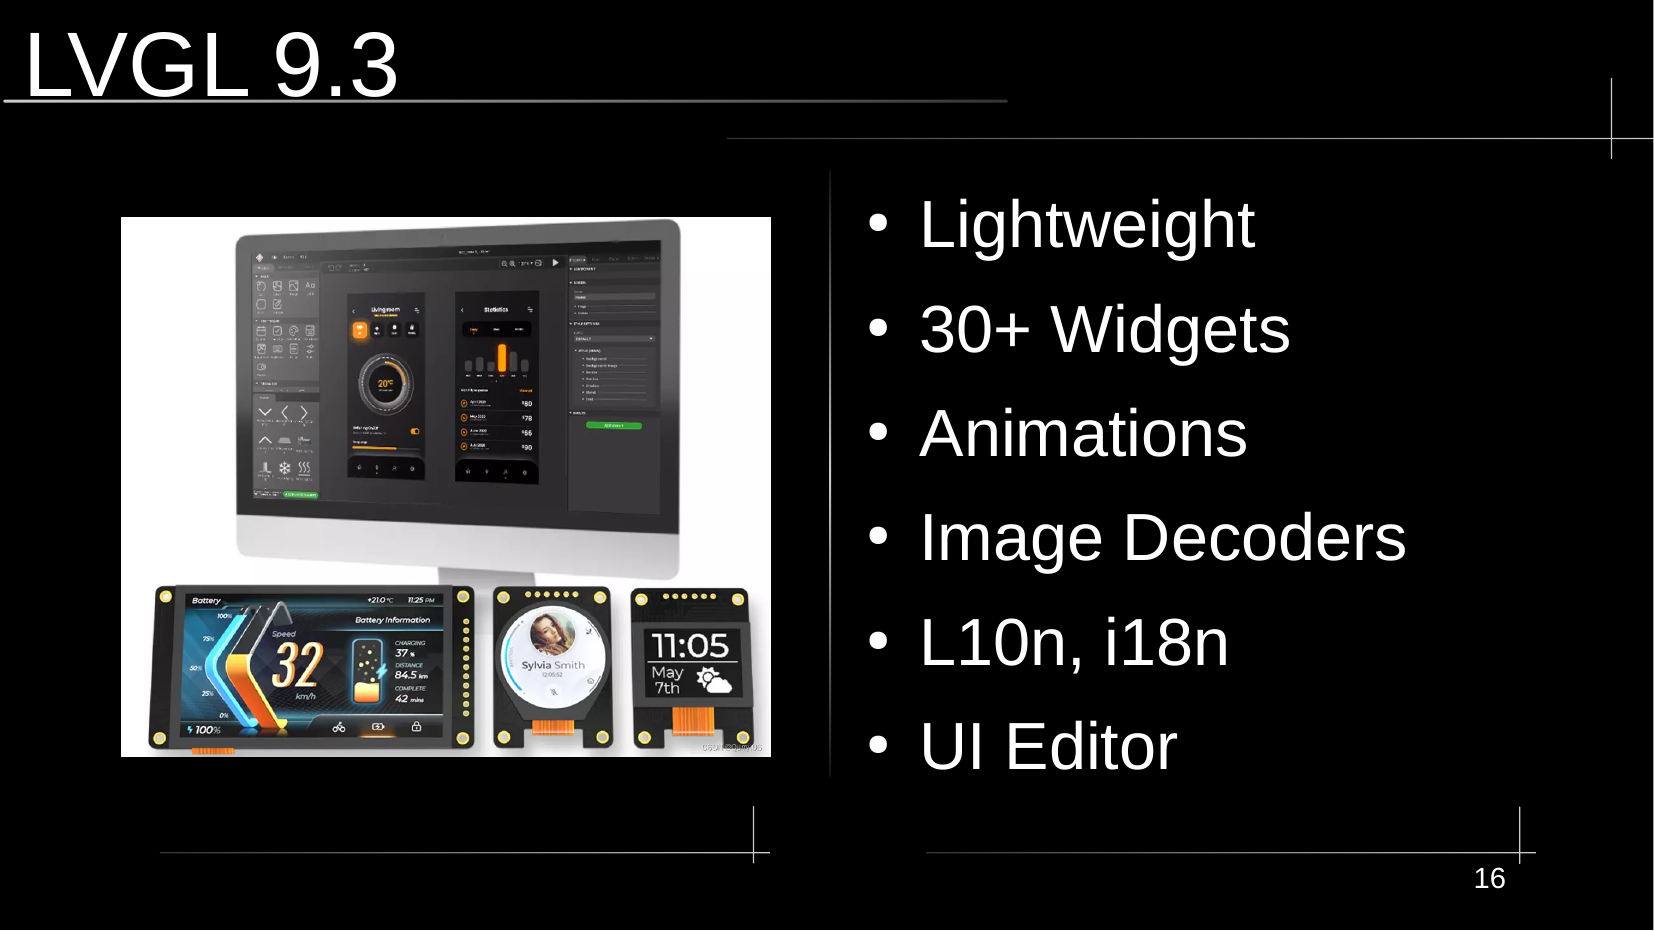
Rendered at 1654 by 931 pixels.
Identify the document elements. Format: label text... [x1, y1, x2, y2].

picture [121, 217, 771, 758]
list Lightweight 30+ Widgets Animations Image Decoders L10n, i18n UI Editor [848, 187, 1576, 788]
title LVGL 9.3 [23, 11, 1589, 119]
